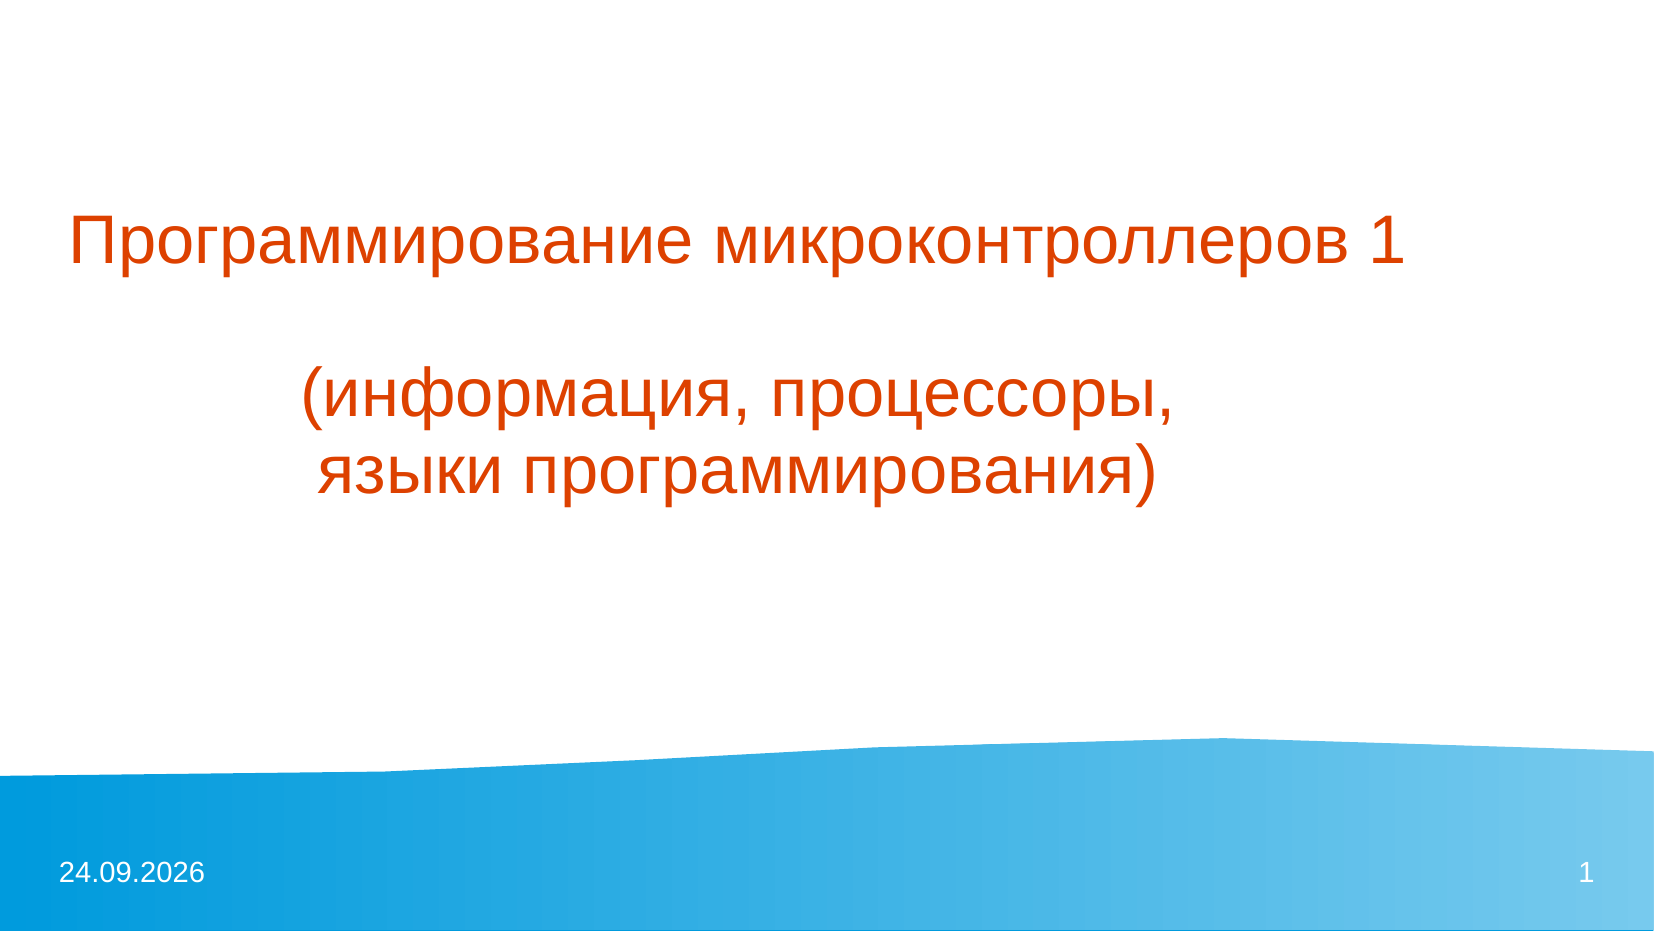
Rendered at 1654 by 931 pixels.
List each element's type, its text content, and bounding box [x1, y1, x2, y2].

title Программирование микроконтроллеров 1 (информация, процессоры, языки программирования) [0, 200, 1477, 508]
